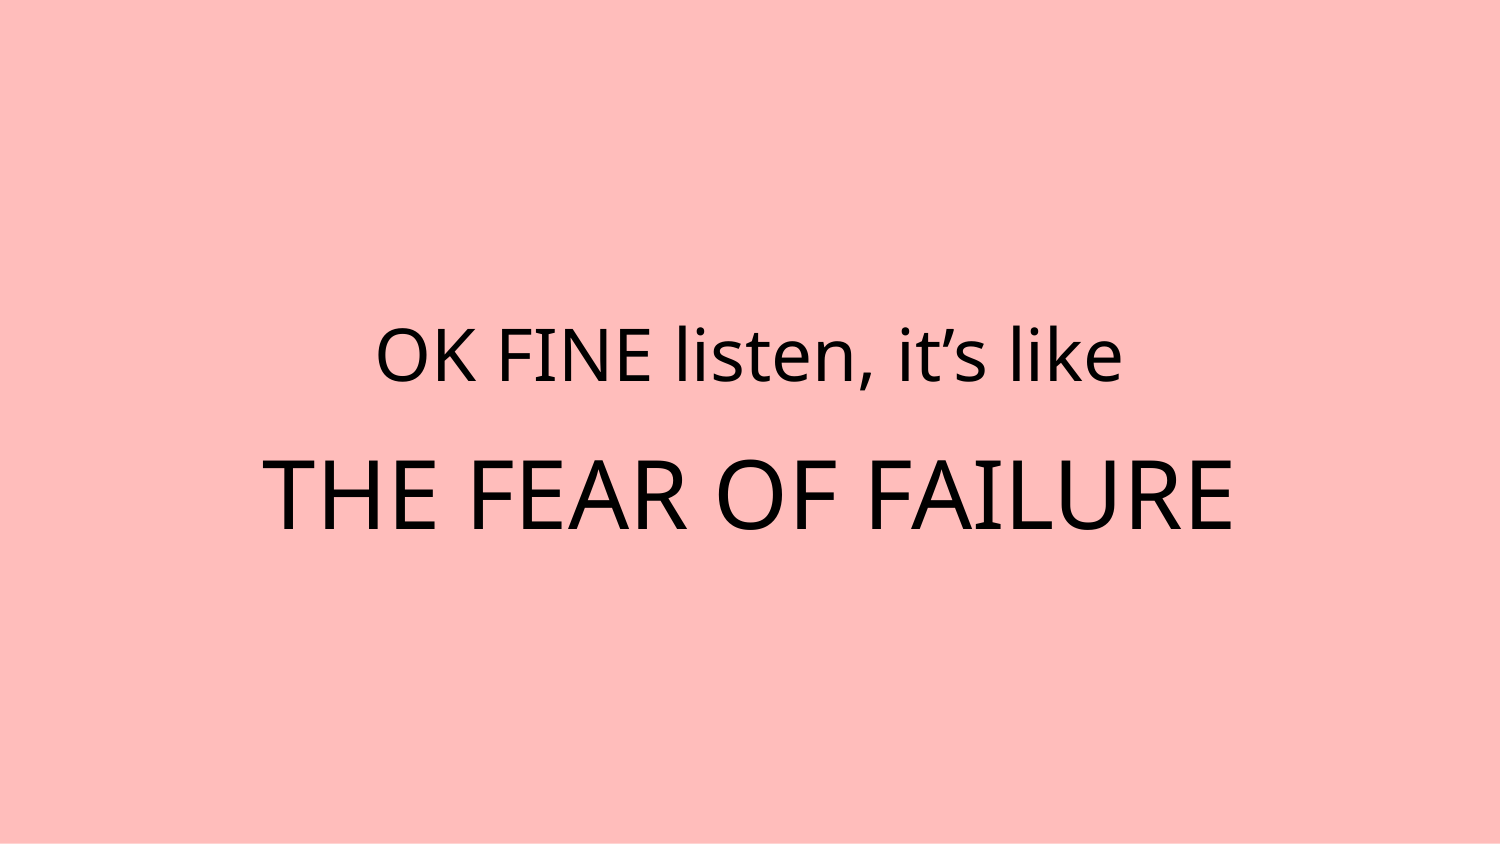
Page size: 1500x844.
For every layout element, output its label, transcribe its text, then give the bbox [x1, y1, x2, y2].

text_box OK FINE listen, it’s like THE FEAR OF FAILURE [0, 0, 1500, 844]
